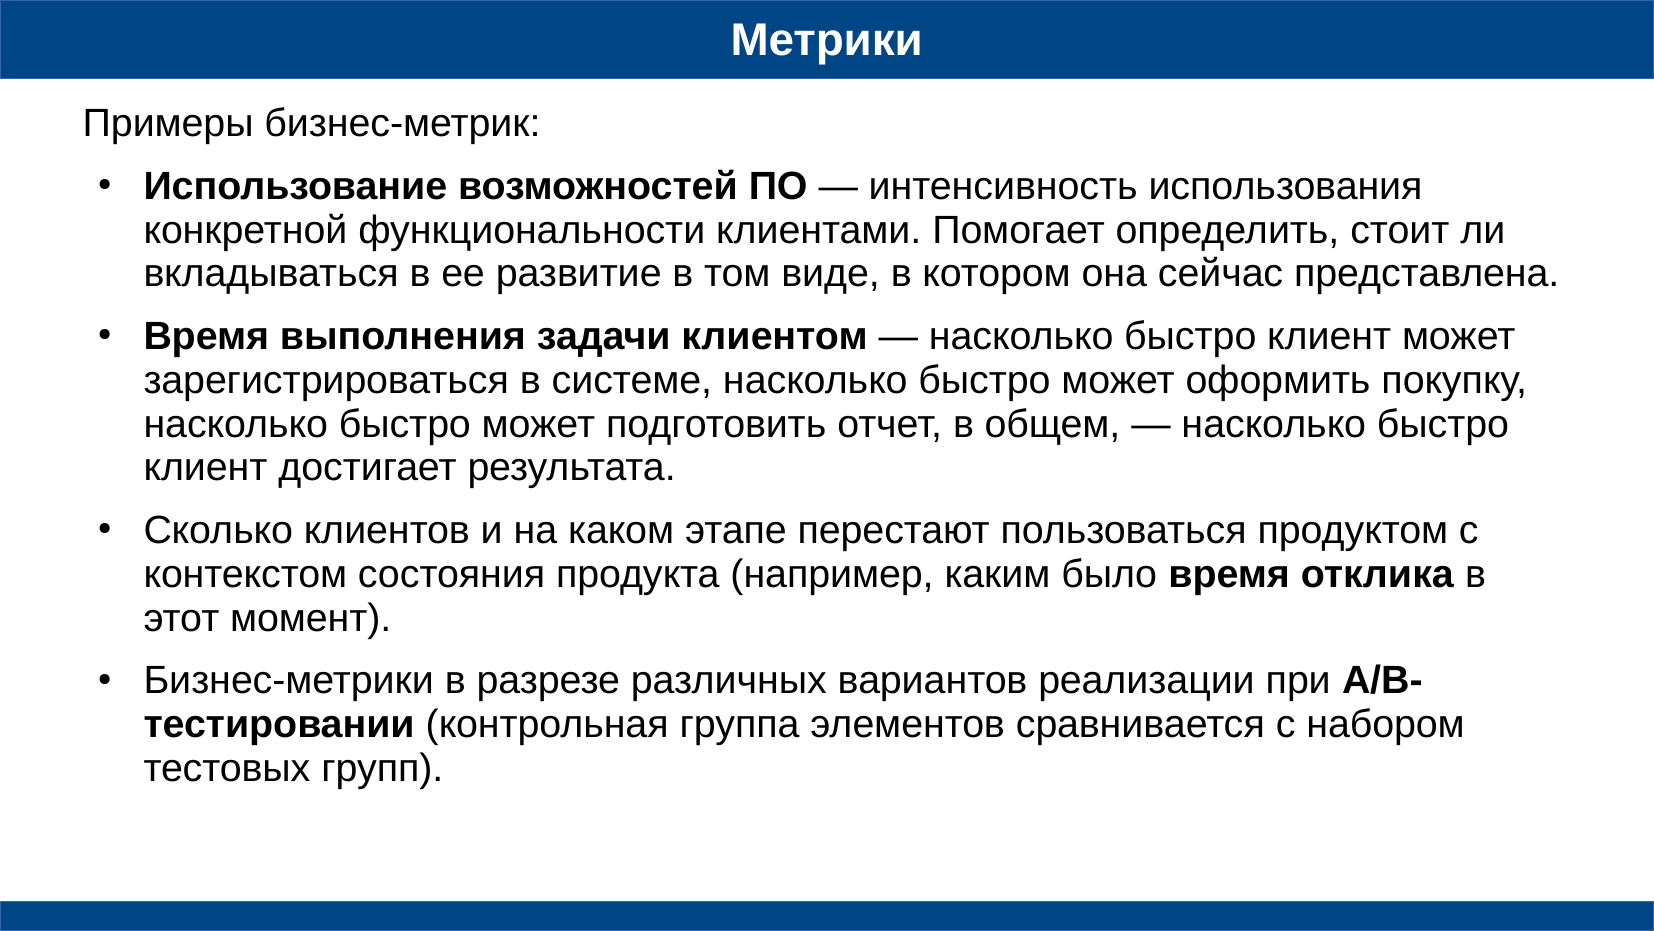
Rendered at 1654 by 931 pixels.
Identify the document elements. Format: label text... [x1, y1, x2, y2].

list Примеры бизнес-метрик: Использование возможностей ПО — интенсивность использования конкретной функциональности клиентами. Помогает определить, стоит ли вкладываться в ее развитие в том виде, в котором она сейчас представлена. Время выполнения задачи клиентом — насколько быстро клиент может зарегистрироваться в системе, насколько быстро может оформить покупку, насколько быстро может подготовить отчет, в общем, — насколько быстро клиент достигает результата. Сколько клиентов и на каком этапе перестают пользоваться продуктом с контекстом состояния продукта (например, каким было время отклика в этот момент). Бизнес-метрики в разрезе различных вариантов реализации при A/B-тестировании (контрольная группа элементов сравнивается с набором тестовых групп). [82, 101, 1571, 826]
title Метрики [0, 0, 1654, 79]
